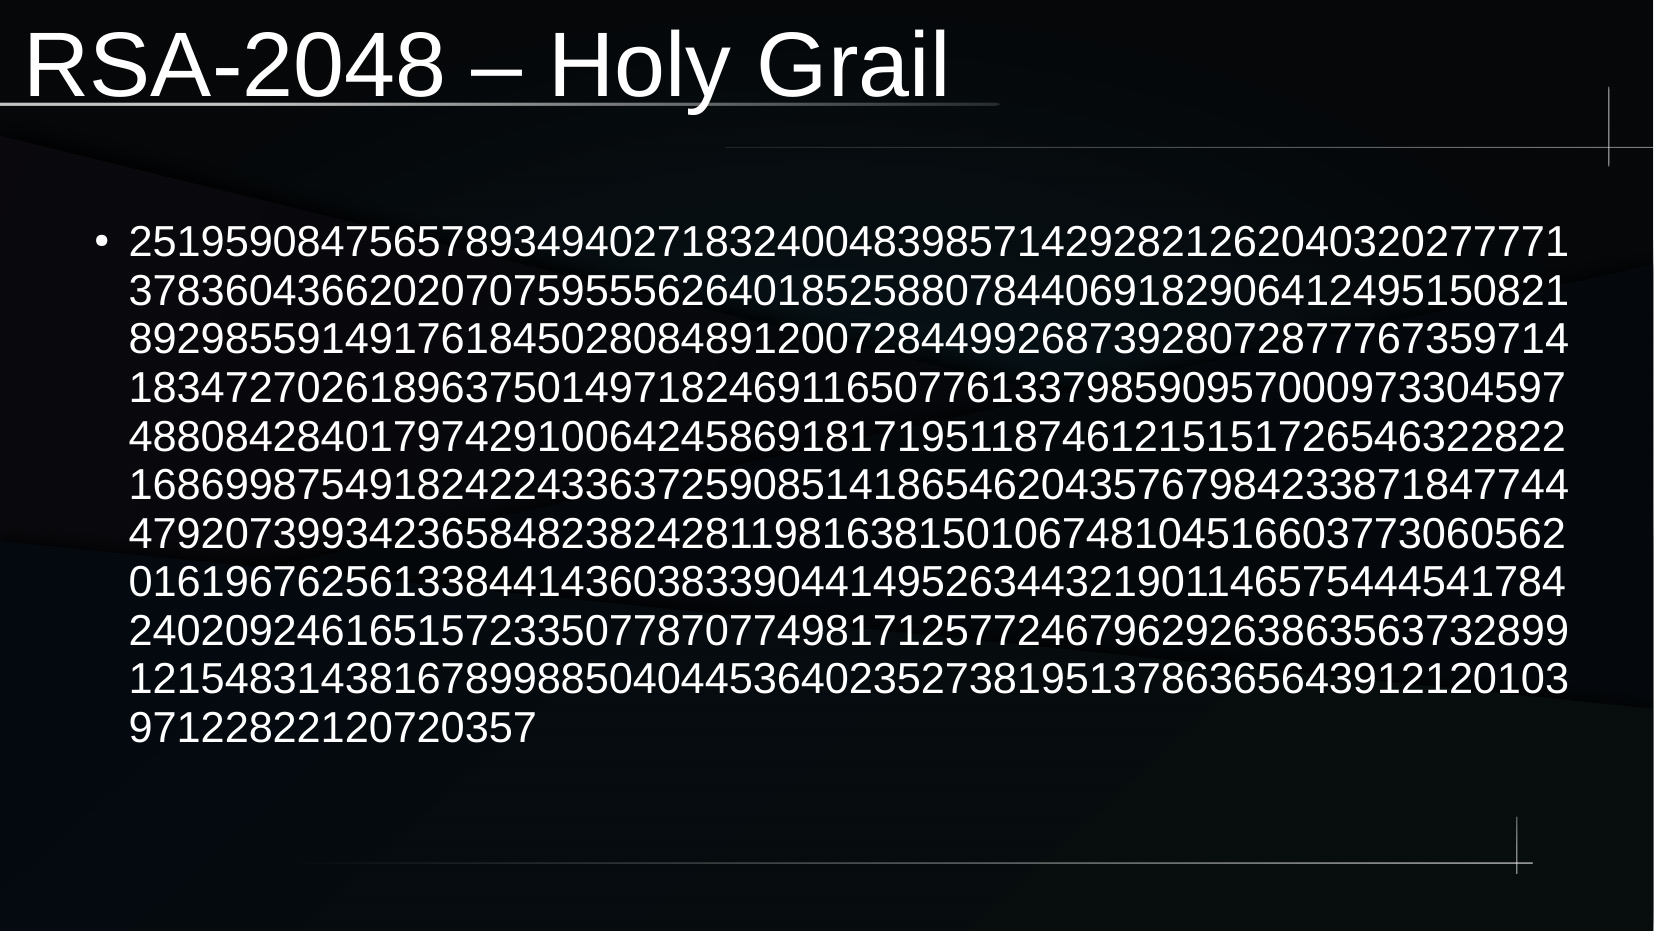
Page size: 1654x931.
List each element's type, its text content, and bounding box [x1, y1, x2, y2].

title RSA-2048 – Holy Grail [23, 11, 1589, 119]
list 25195908475657893494027183240048398571429282126204032027777137836043662020707595556264018525880784406918290641249515082189298559149176184502808489120072844992687392807287776735971418347270261896375014971824691165077613379859095700097330459748808428401797429100642458691817195118746121515172654632282216869987549182422433637259085141865462043576798423387184774447920739934236584823824281198163815010674810451660377306056201619676256133844143603833904414952634432190114657544454178424020924616515723350778707749817125772467962926386356373289912154831438167899885040445364023527381951378636564391212010397122822120720357 [82, 217, 1571, 758]
picture [0, 0, 1654, 931]
